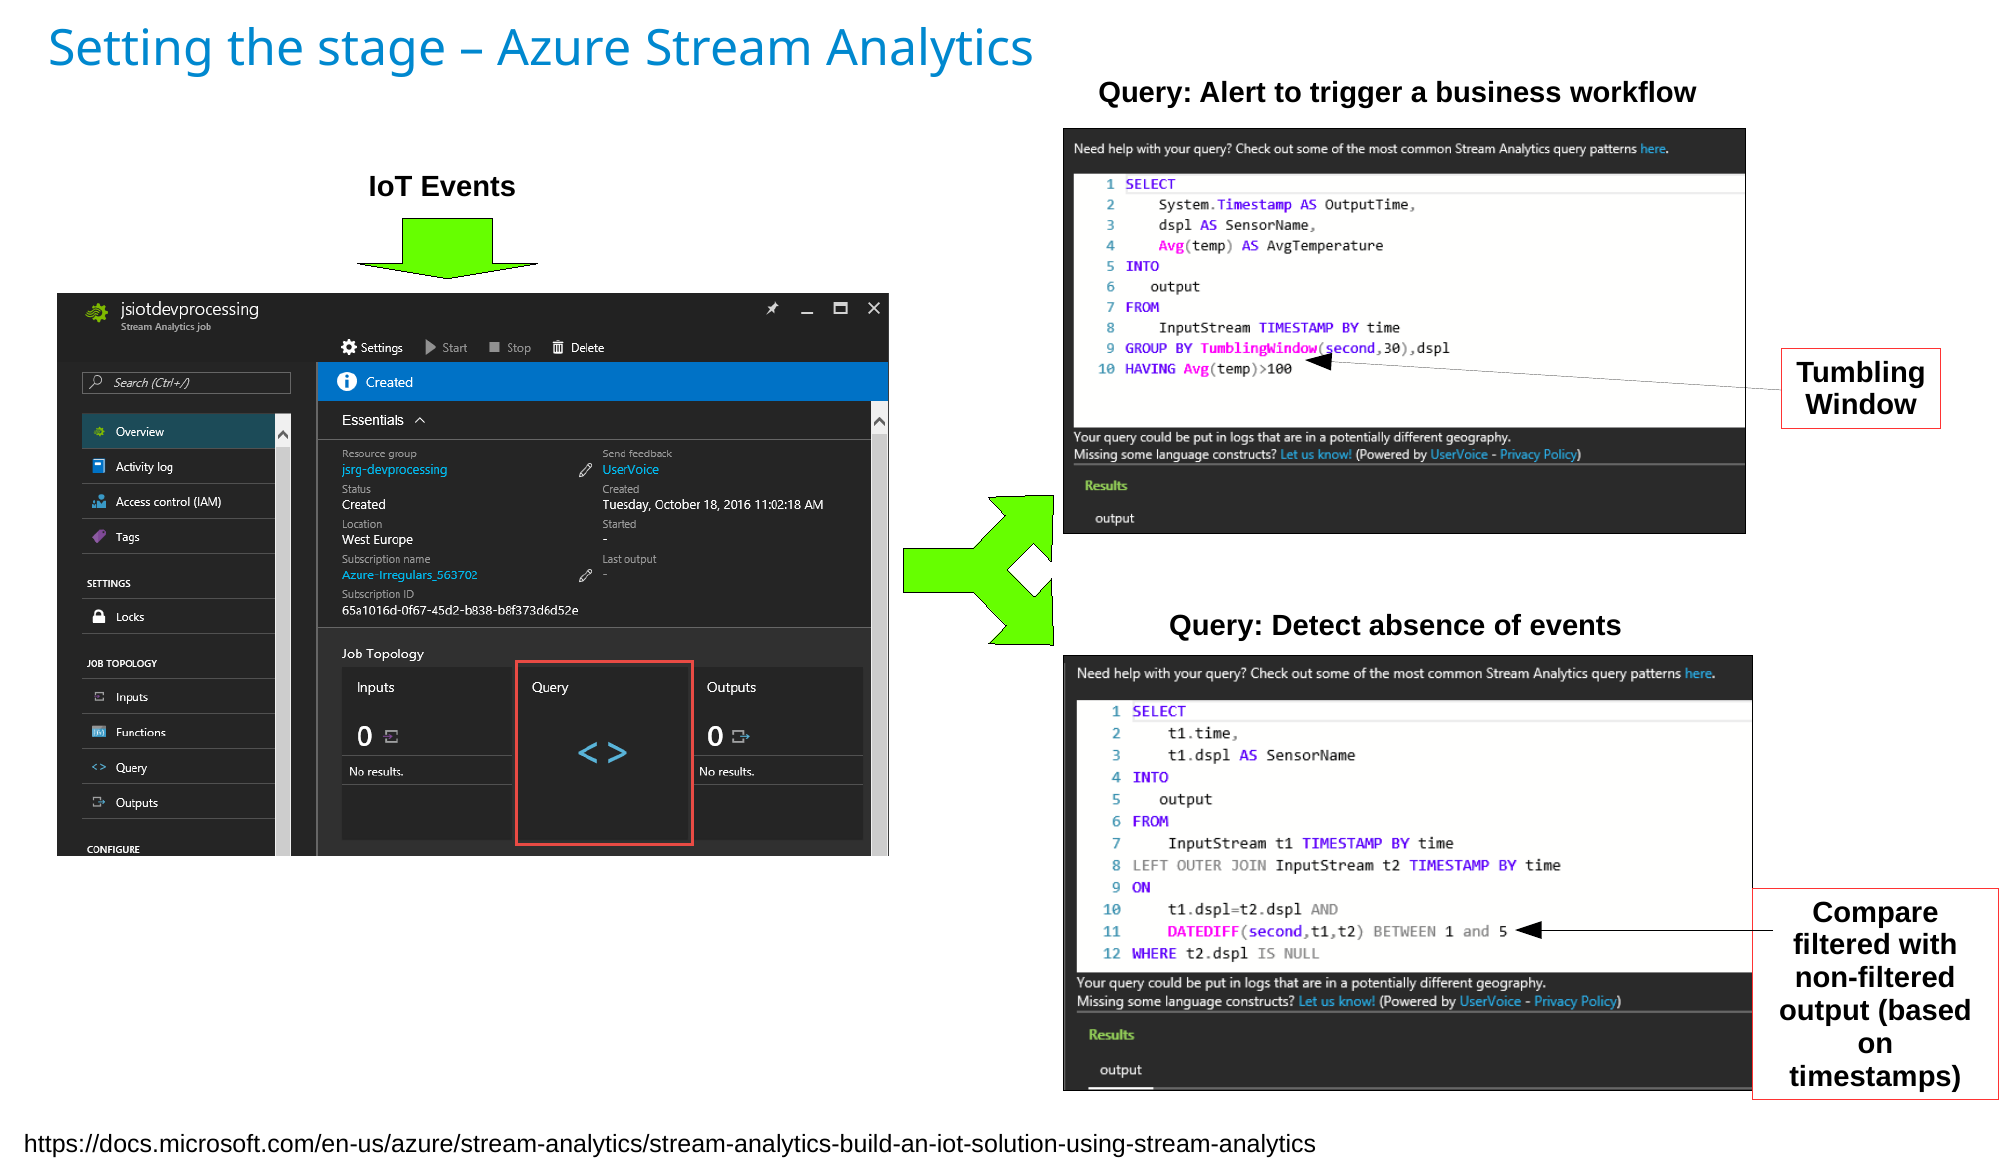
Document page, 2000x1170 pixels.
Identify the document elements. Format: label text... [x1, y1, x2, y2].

text_box IoT Events [353, 162, 556, 219]
title Setting the stage – Azure Stream Analytics [33, 15, 1726, 137]
text_box [357, 219, 538, 279]
text_box Compare filtered with non-filtered output (based on timestamps) [1752, 888, 1999, 1097]
text_box https://docs.microsoft.com/en-us/azure/stream-analytics/stream-analytics-build-an-iot-solution-using-stream-analytics [9, 1122, 1345, 1170]
text_box Query: Detect absence of events [1154, 601, 1663, 662]
text_box Tumbling Window [1781, 348, 1941, 428]
picture [1063, 128, 1746, 534]
text_box Query: Alert to trigger a business workflow [1083, 68, 1744, 116]
text_box [903, 495, 1054, 646]
picture [57, 293, 889, 856]
picture [1063, 655, 1753, 1091]
